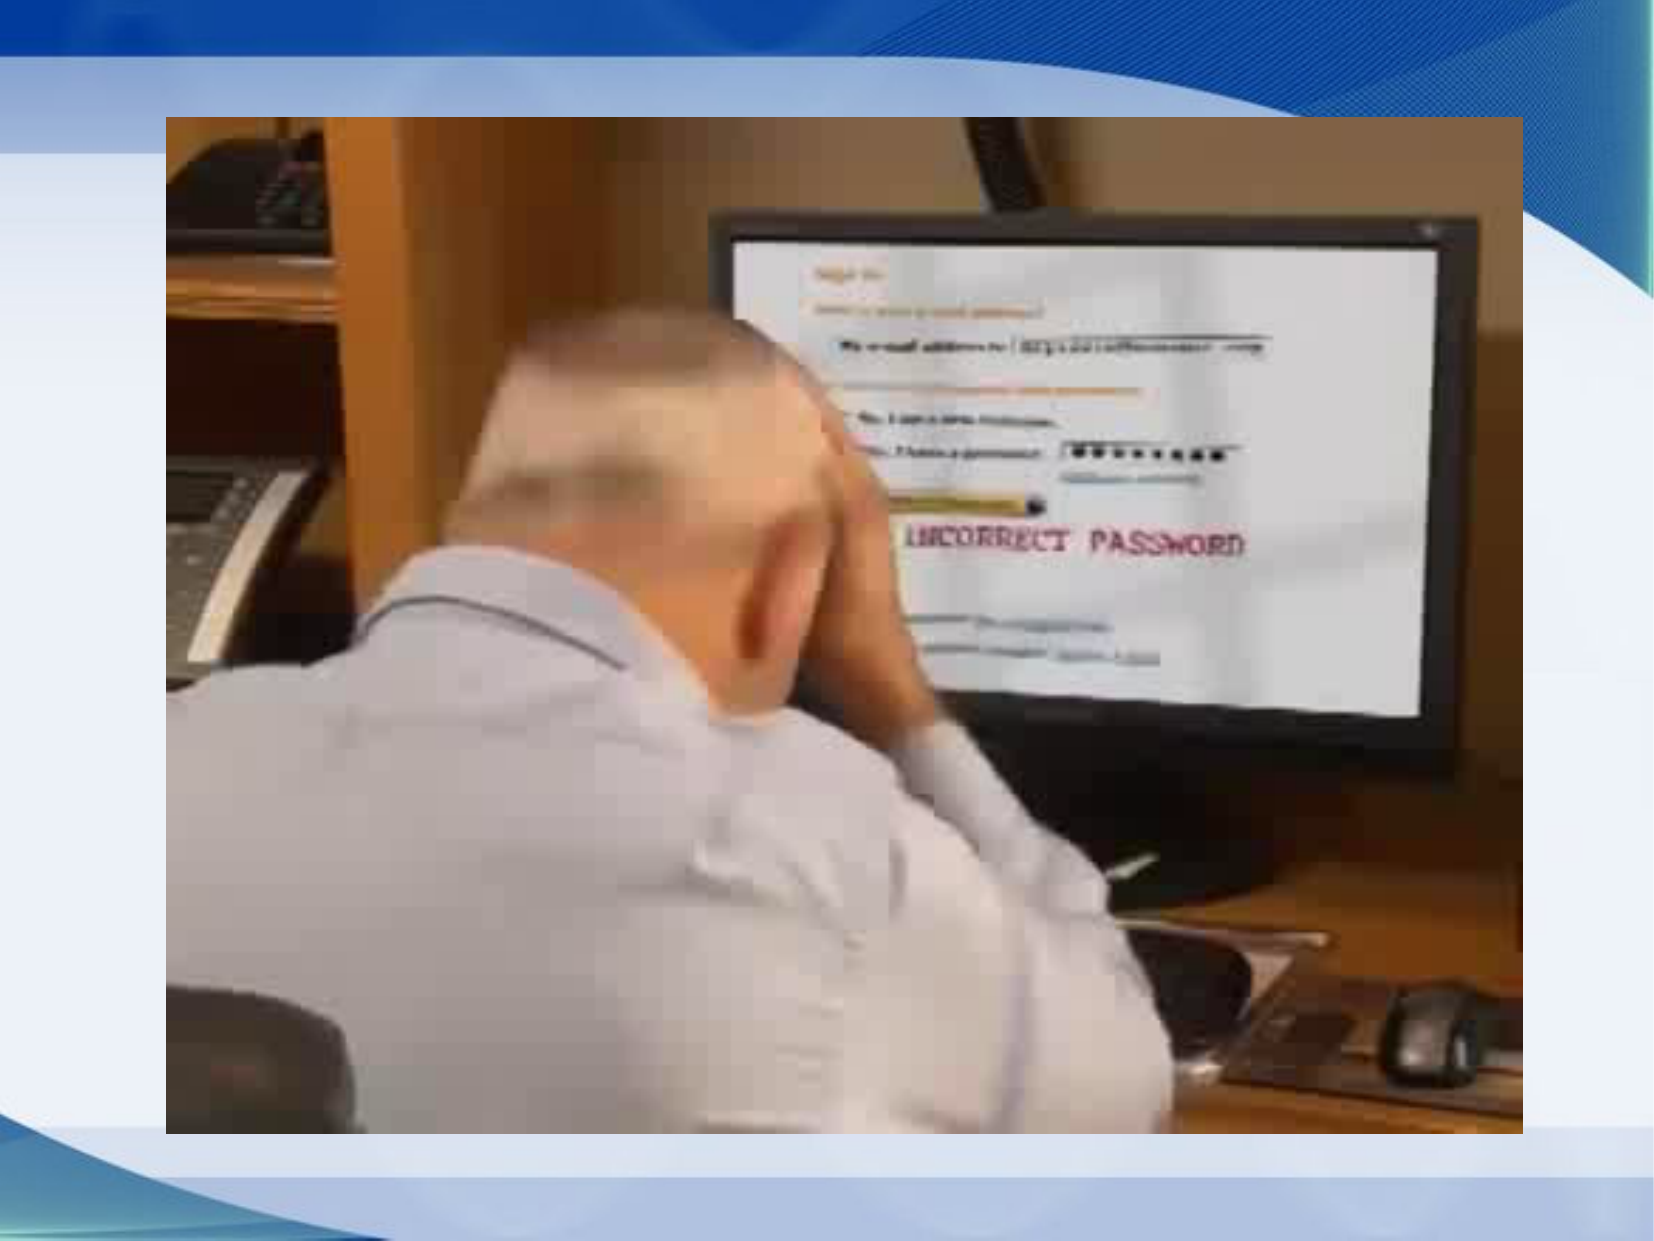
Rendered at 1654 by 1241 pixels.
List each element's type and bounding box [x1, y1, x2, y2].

text_box [165, 116, 1524, 1135]
picture [0, 0, 1654, 1241]
